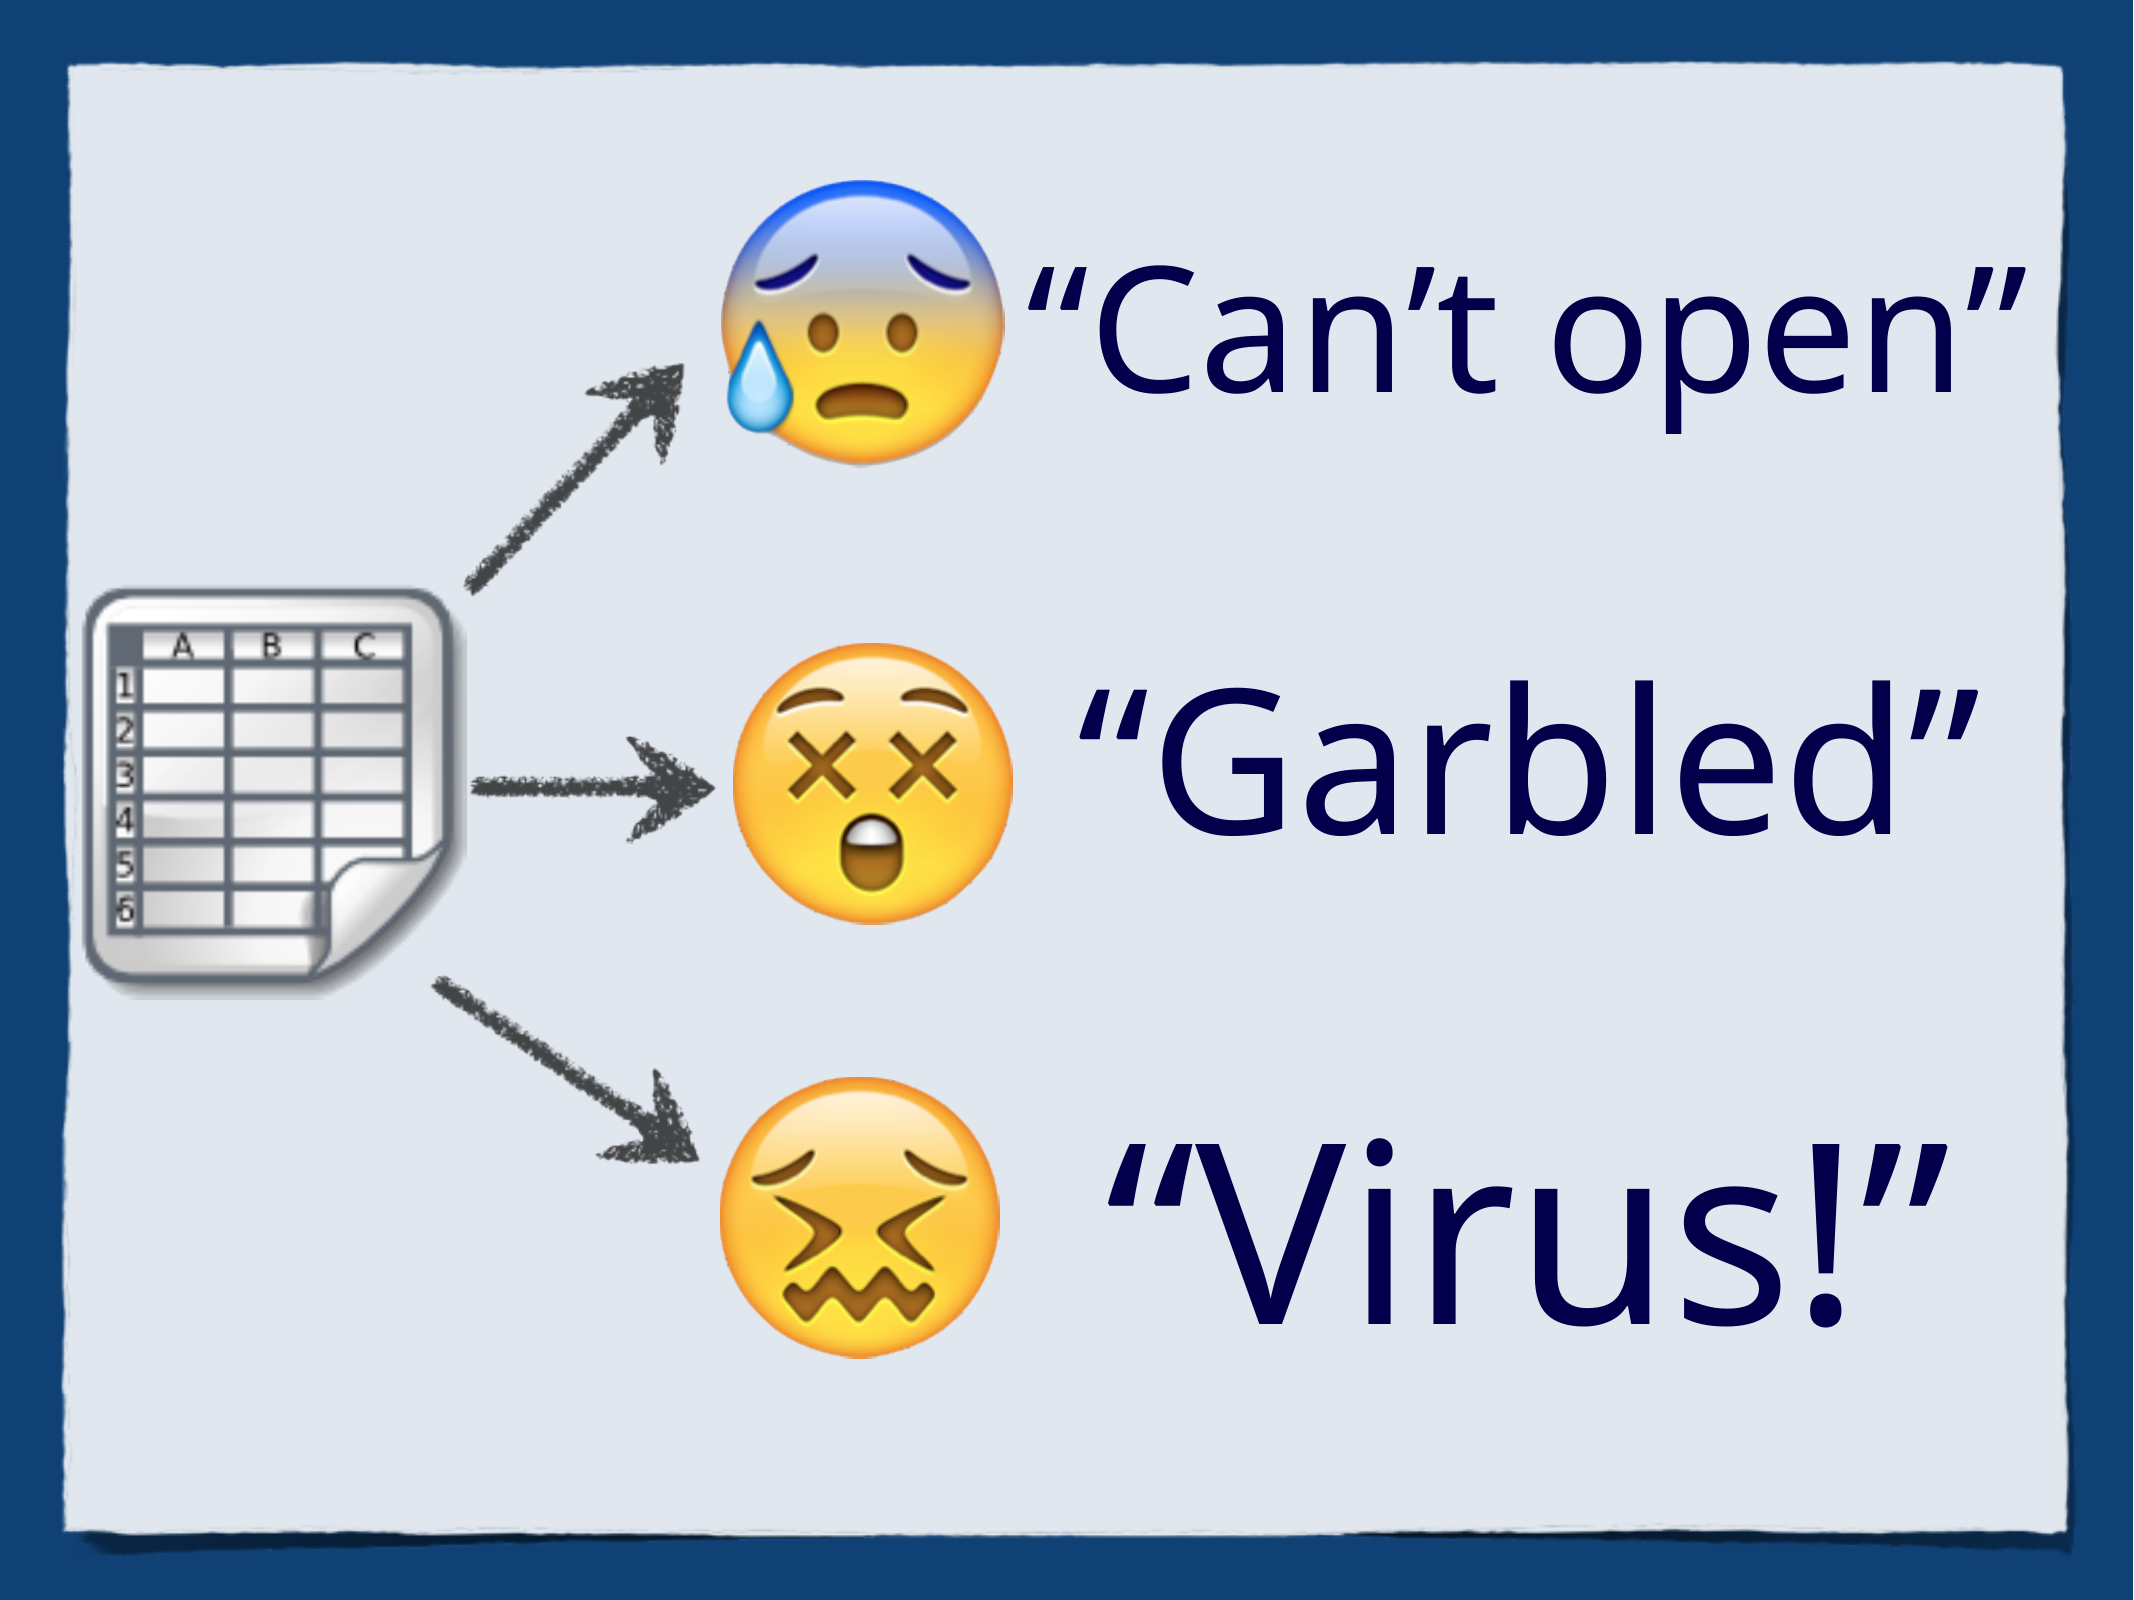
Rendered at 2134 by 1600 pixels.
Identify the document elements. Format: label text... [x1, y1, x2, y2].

text_box “Can’t open” [1681, 309, 1733, 381]
text_box “Garbled” [1010, 633, 2049, 875]
text_box “Virus!” [922, 1073, 2134, 1374]
picture [37, 52, 2078, 1559]
text_box “Can’t open” [1005, 216, 2134, 430]
